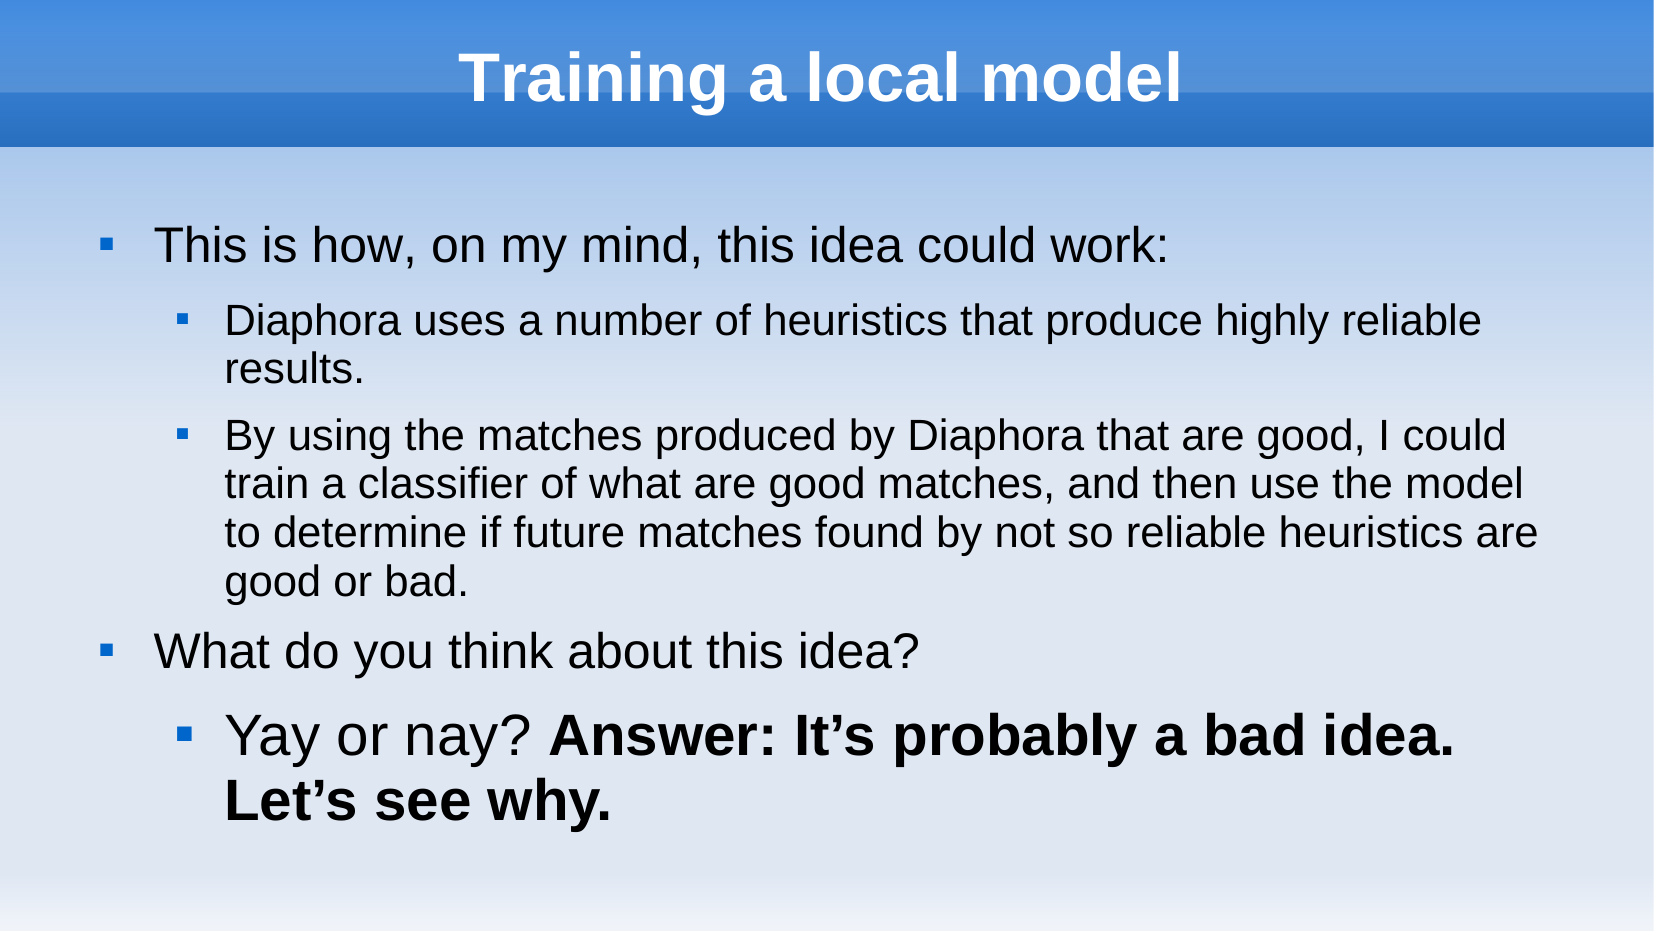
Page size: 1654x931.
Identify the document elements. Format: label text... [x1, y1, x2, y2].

title Training a local model [76, 0, 1565, 156]
list This is how, on my mind, this idea could work: Diaphora uses a number of heuristics that produce highly reliable results. By using the matches produced by Diaphora that are good, I could train a classifier of what are good matches, and then use the model to determine if future matches found by not so reliable heuristics are good or bad. What do you think about this idea? Yay or nay? Answer: It’s probably a bad idea. Let’s see why. [82, 217, 1571, 834]
picture [0, 0, 1654, 931]
